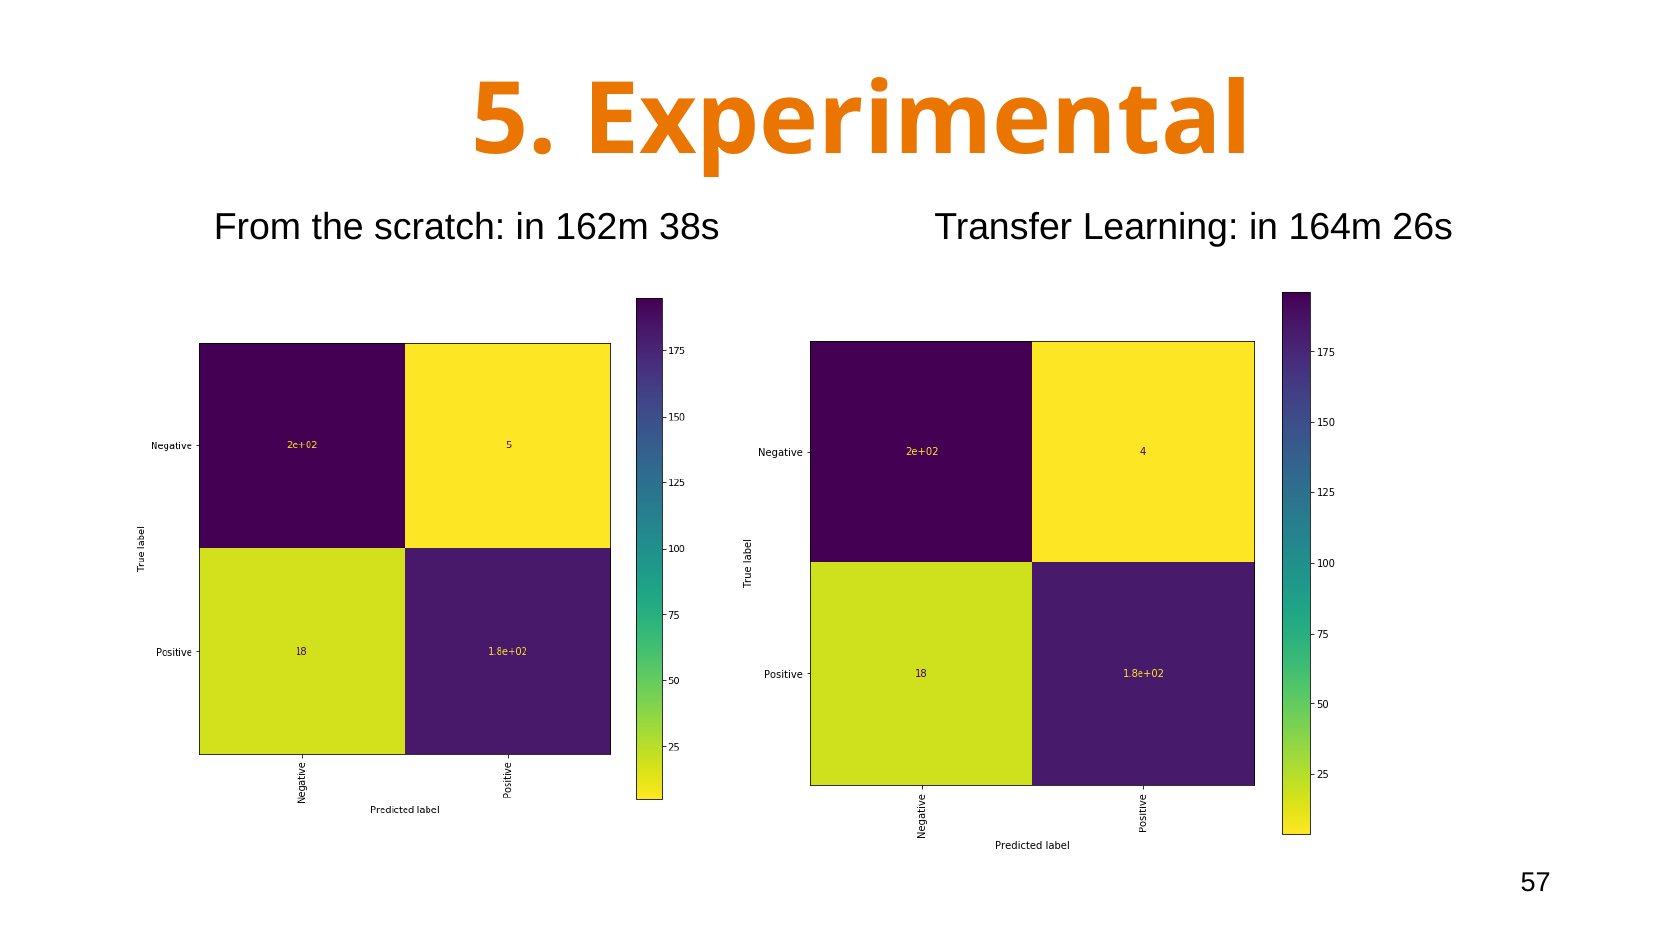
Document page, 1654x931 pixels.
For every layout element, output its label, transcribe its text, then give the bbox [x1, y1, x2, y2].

picture [737, 285, 1341, 857]
picture [131, 291, 691, 822]
text_box From the scratch: in 162m 38s [199, 198, 735, 256]
title 5. Experimental [82, 37, 1571, 193]
text_box Transfer Learning: in 164m 26s [919, 198, 1489, 256]
